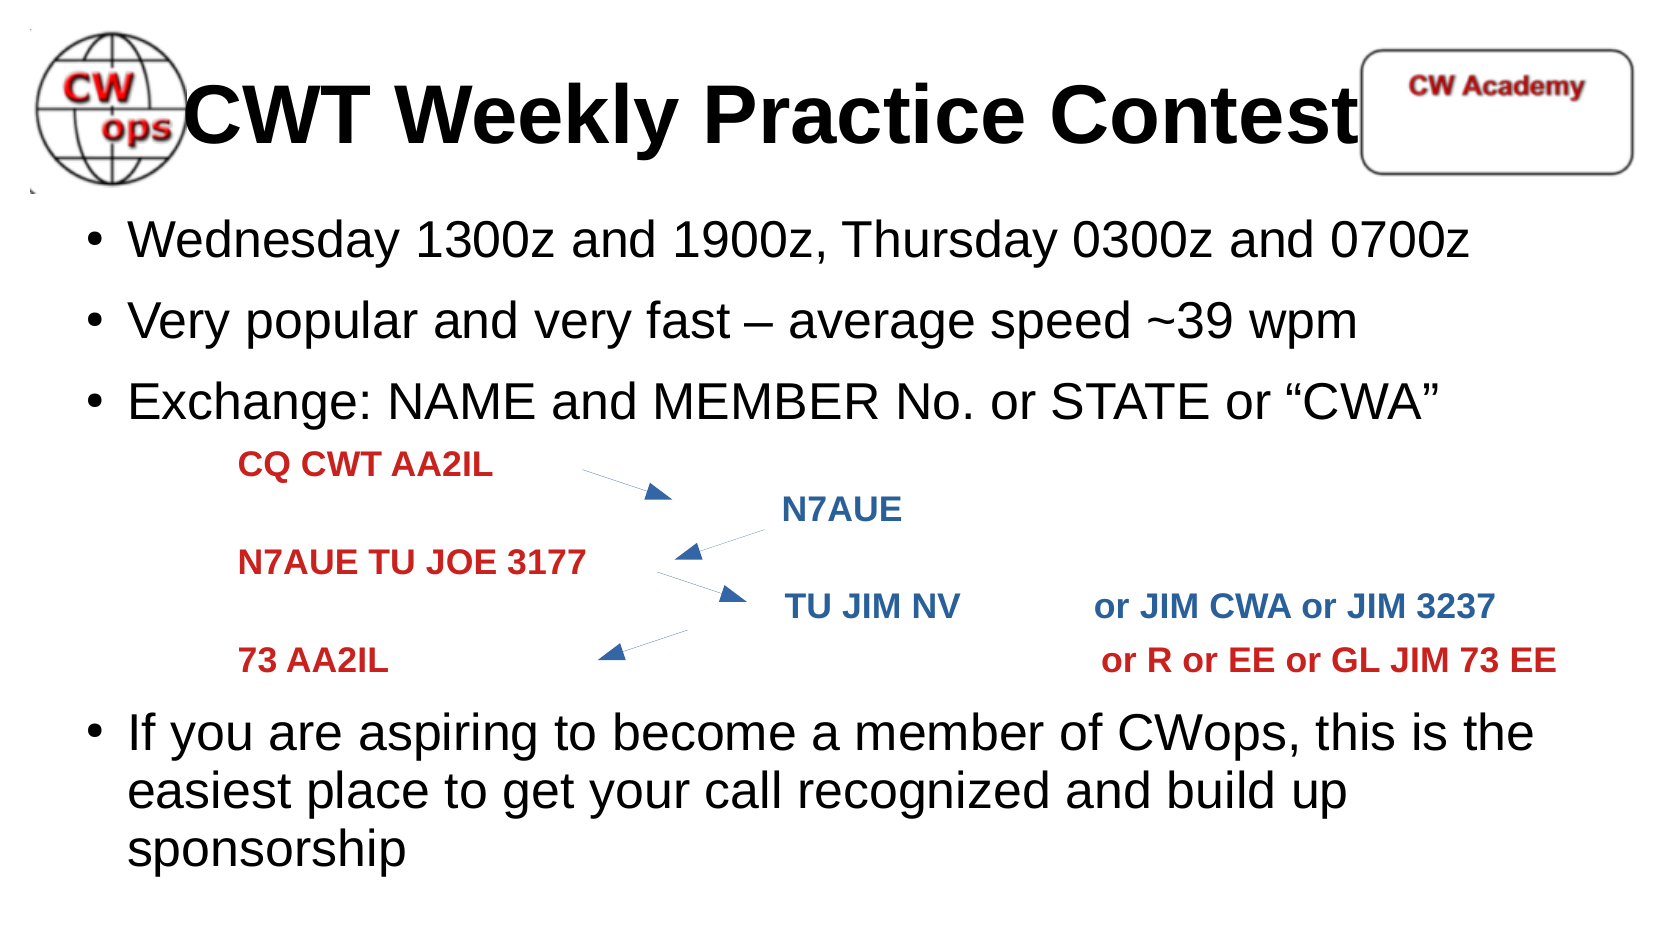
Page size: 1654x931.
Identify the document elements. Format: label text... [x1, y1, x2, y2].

title CWT Weekly Practice Contest [26, 37, 1516, 193]
picture [30, 29, 187, 37]
picture [1516, 37, 1640, 186]
list Wednesday 1300z and 1900z, Thursday 0300z and 0700z Very popular and very fast – average speed ~39 wpm Exchange: NAME and MEMBER No. or STATE or “CWA” CQ CWT AA2IL N7AUE N7AUE TU JOE 3177 TU JIM NV or JIM CWA or JIM 3237 73 AA2IL or R or EE or GL JIM 73 EE If you are aspiring to become a member of CWops, this is the easiest place to get your call recognized and build up sponsorship [71, 210, 1561, 901]
